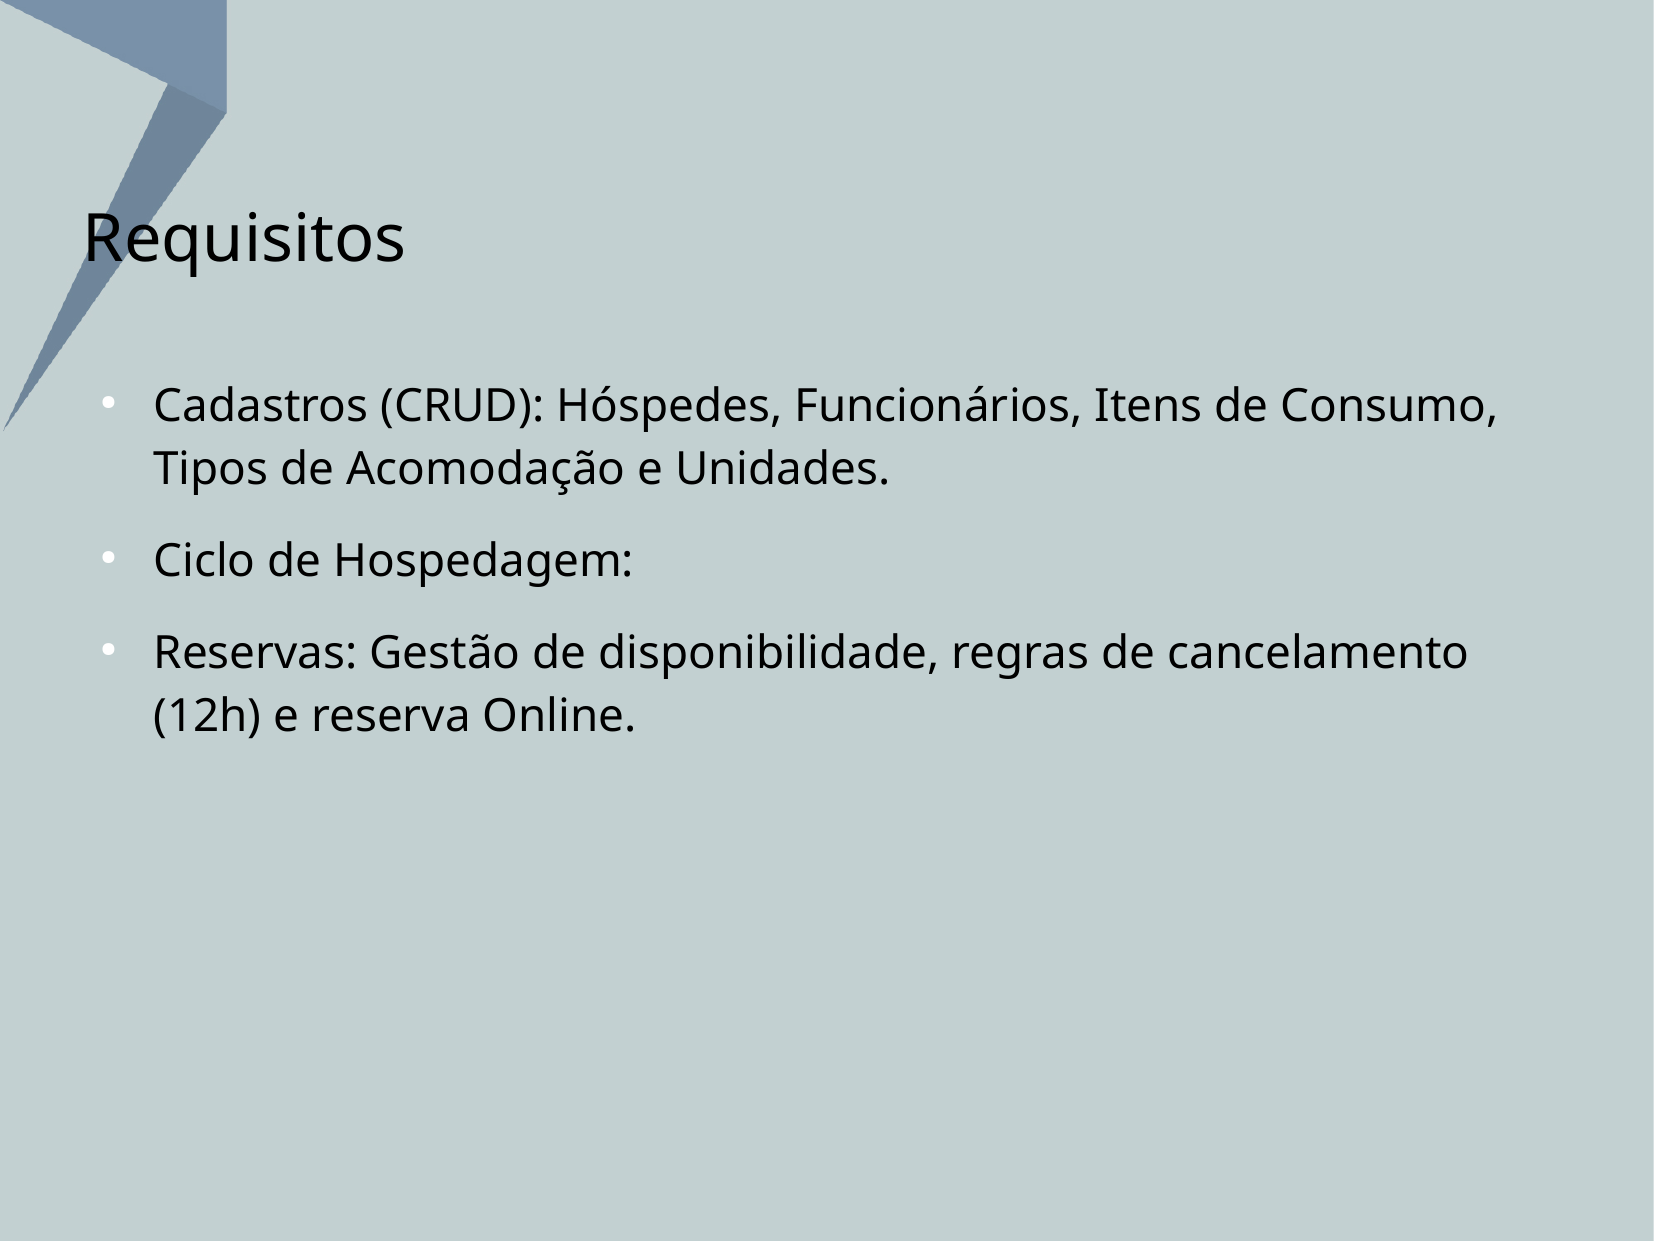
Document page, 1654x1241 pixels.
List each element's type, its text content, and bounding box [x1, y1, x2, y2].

picture [0, 0, 1654, 1241]
list Cadastros (CRUD): Hóspedes, Funcionários, Itens de Consumo, Tipos de Acomodação e Unidades. Ciclo de Hospedagem: Reservas: Gestão de disponibilidade, regras de cancelamento (12h) e reserva Online. [82, 372, 1571, 745]
title Requisitos [82, 132, 1571, 340]
